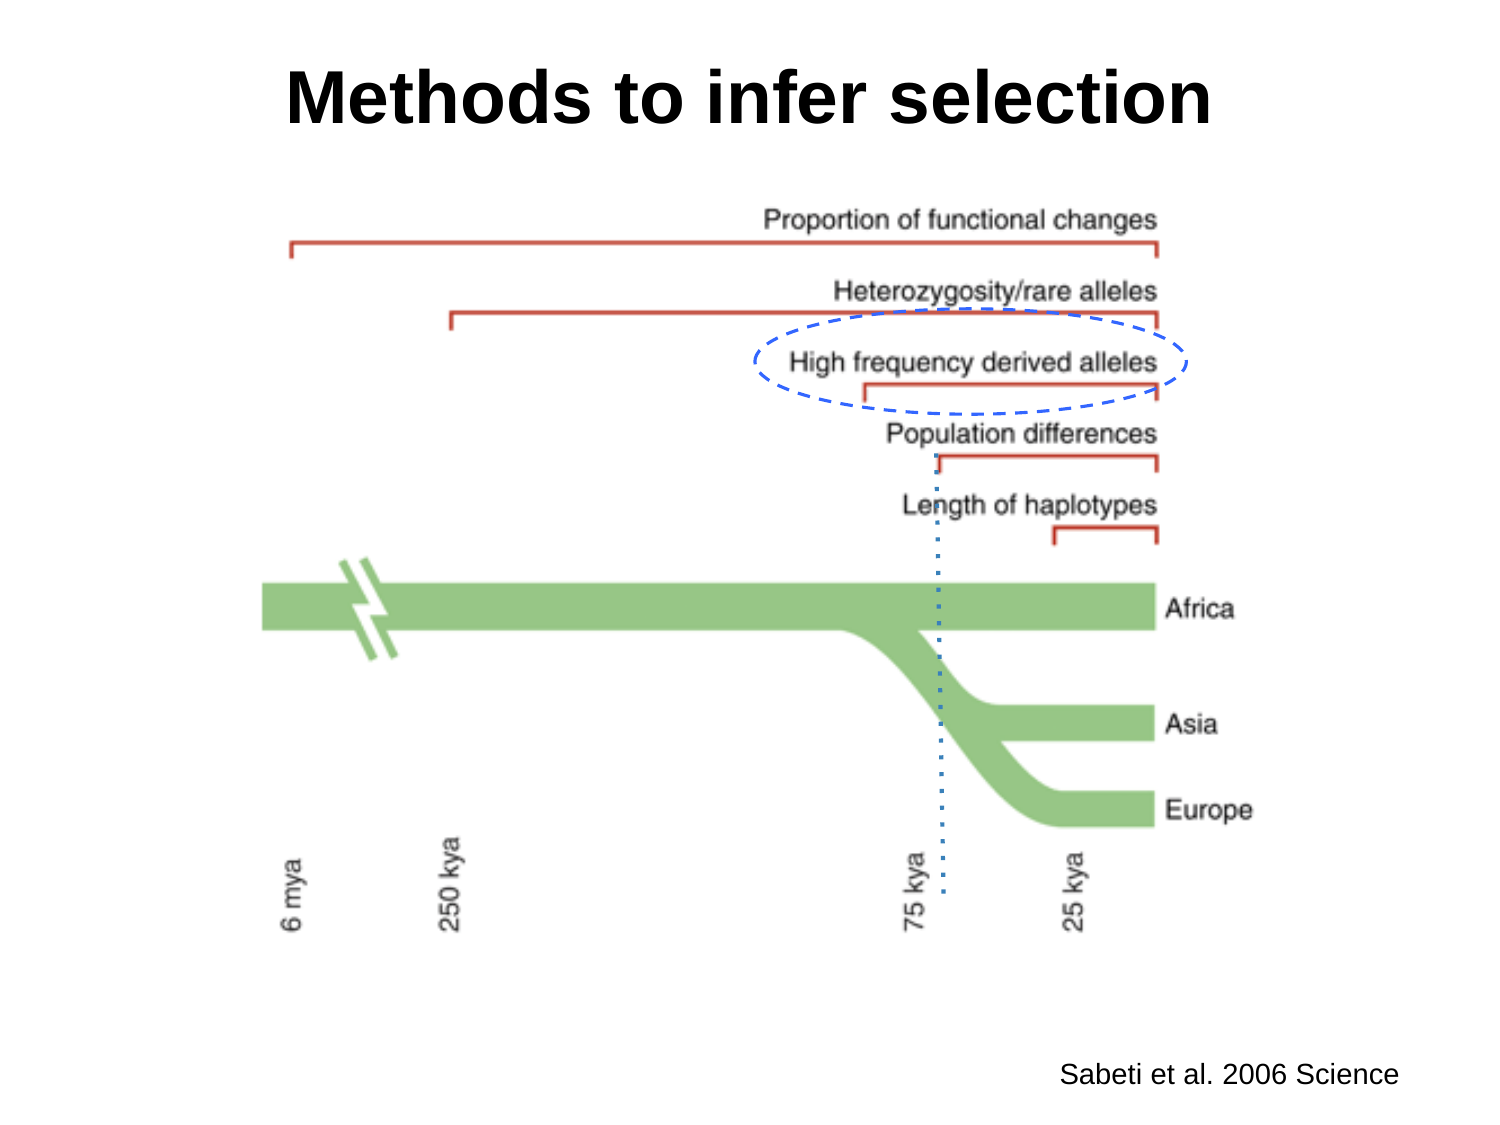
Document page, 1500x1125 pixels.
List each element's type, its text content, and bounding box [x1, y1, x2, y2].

text_box Sabeti et al. 2006 Science [1044, 1047, 1481, 1099]
text_box Methods to infer selection [74, 0, 1425, 188]
picture [247, 188, 1268, 940]
